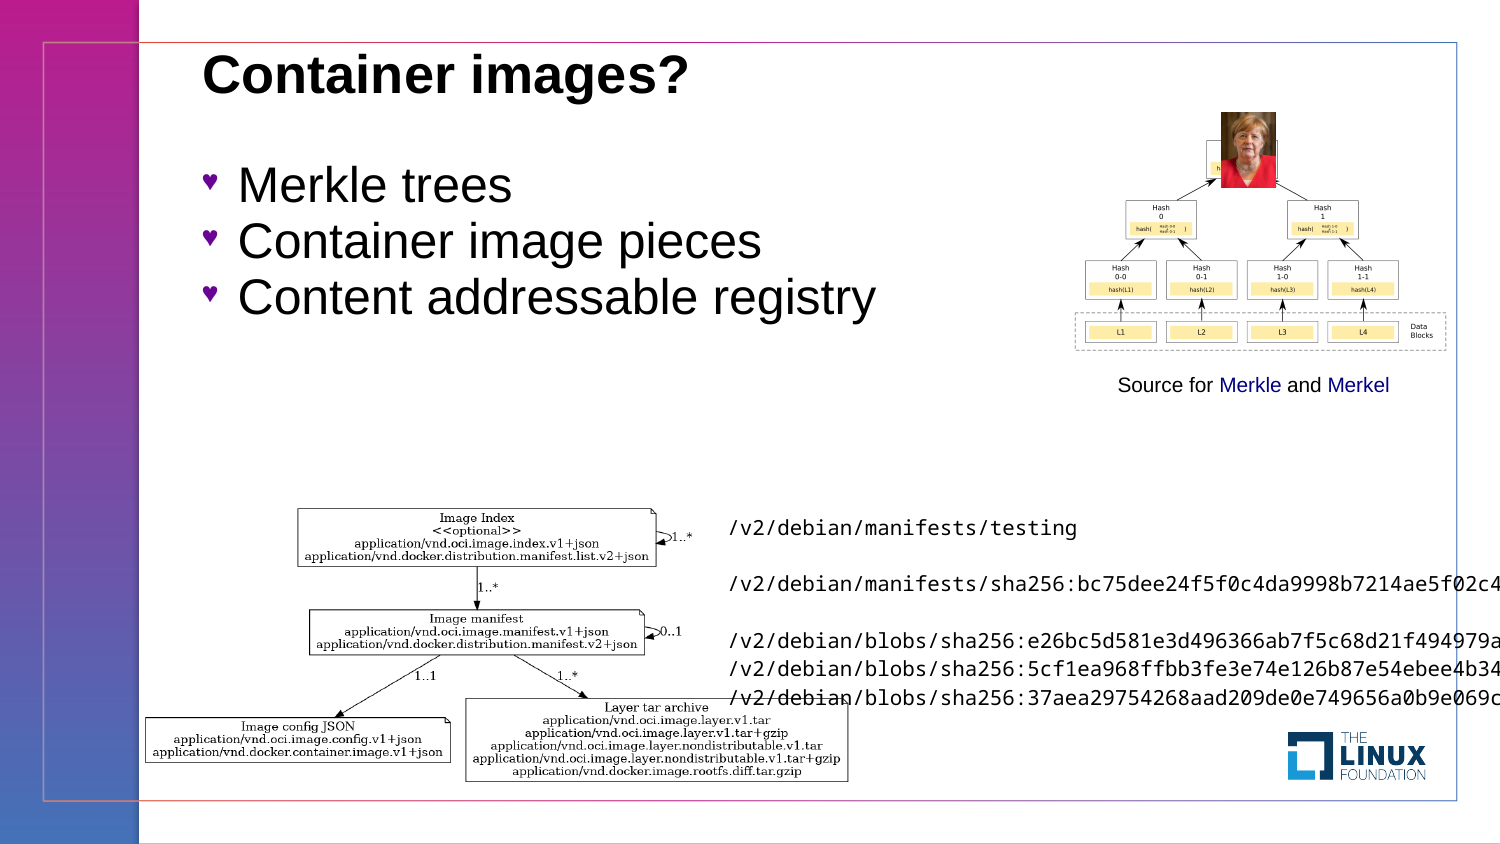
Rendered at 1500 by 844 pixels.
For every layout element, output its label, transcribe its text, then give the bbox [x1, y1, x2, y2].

picture [0, 0, 1500, 844]
picture [1005, 697, 1011, 704]
picture [1468, 697, 1474, 704]
text_box Source for Merkle and Merkel [1103, 366, 1441, 466]
picture [1456, 696, 1462, 704]
picture [867, 696, 873, 704]
picture [1244, 696, 1250, 704]
text_box Merkle trees Container image pieces Content addressable registry [187, 150, 1069, 333]
picture [1406, 696, 1412, 704]
picture [1294, 696, 1300, 704]
picture [892, 696, 898, 704]
picture [780, 696, 786, 704]
picture [1355, 697, 1361, 704]
picture [1494, 696, 1500, 704]
picture [1268, 696, 1274, 704]
picture [1418, 696, 1424, 704]
text_box /v2/debian/manifests/testing /v2/debian/manifests/sha256:bc75dee24f5f0c4da9998b7214ae5f02c4c5d55e03d9c021379cf8332dd43f37 /v2/debian/blobs/sha256:e26bc5d581e3d496366ab7f5c68d21f494979a28934dd5b9335c6feacc2bb8fa /v2/debian/blobs/sha256:5cf1ea968ffbb3fe3e74e126b87e54ebee4b34f3ffcf7b2ea6bbec9669161693 /v2/debian/blobs/sha256:37aea29754268aad209de0e749656a0b9e069ce7d3c82ee5aa54eb78b5009e50 [712, 505, 1500, 696]
picture [805, 696, 811, 704]
text_box Container images? [187, 37, 1201, 113]
picture [1218, 696, 1224, 704]
picture [1380, 697, 1386, 704]
picture [905, 696, 911, 704]
picture [1168, 697, 1174, 704]
